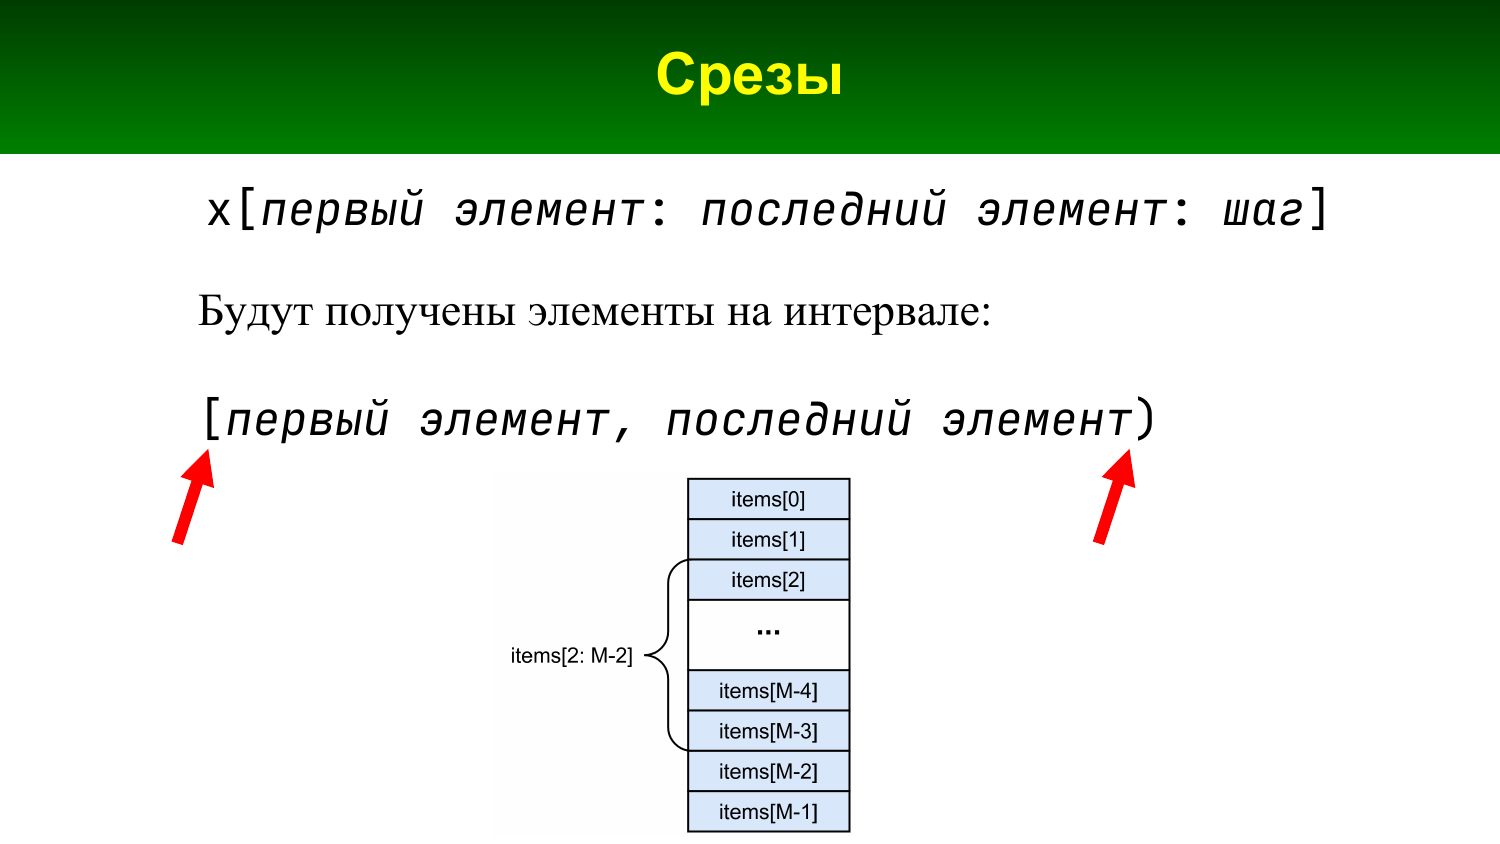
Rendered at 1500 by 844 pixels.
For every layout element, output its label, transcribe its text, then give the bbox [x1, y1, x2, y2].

title Срезы [75, 11, 1426, 130]
text_box x[первый элемент: последний элемент: шаг] [205, 172, 1388, 242]
text_box Будут получены элементы на интервале: [первый элемент, последний элемент) [197, 272, 1174, 461]
picture [491, 472, 856, 837]
